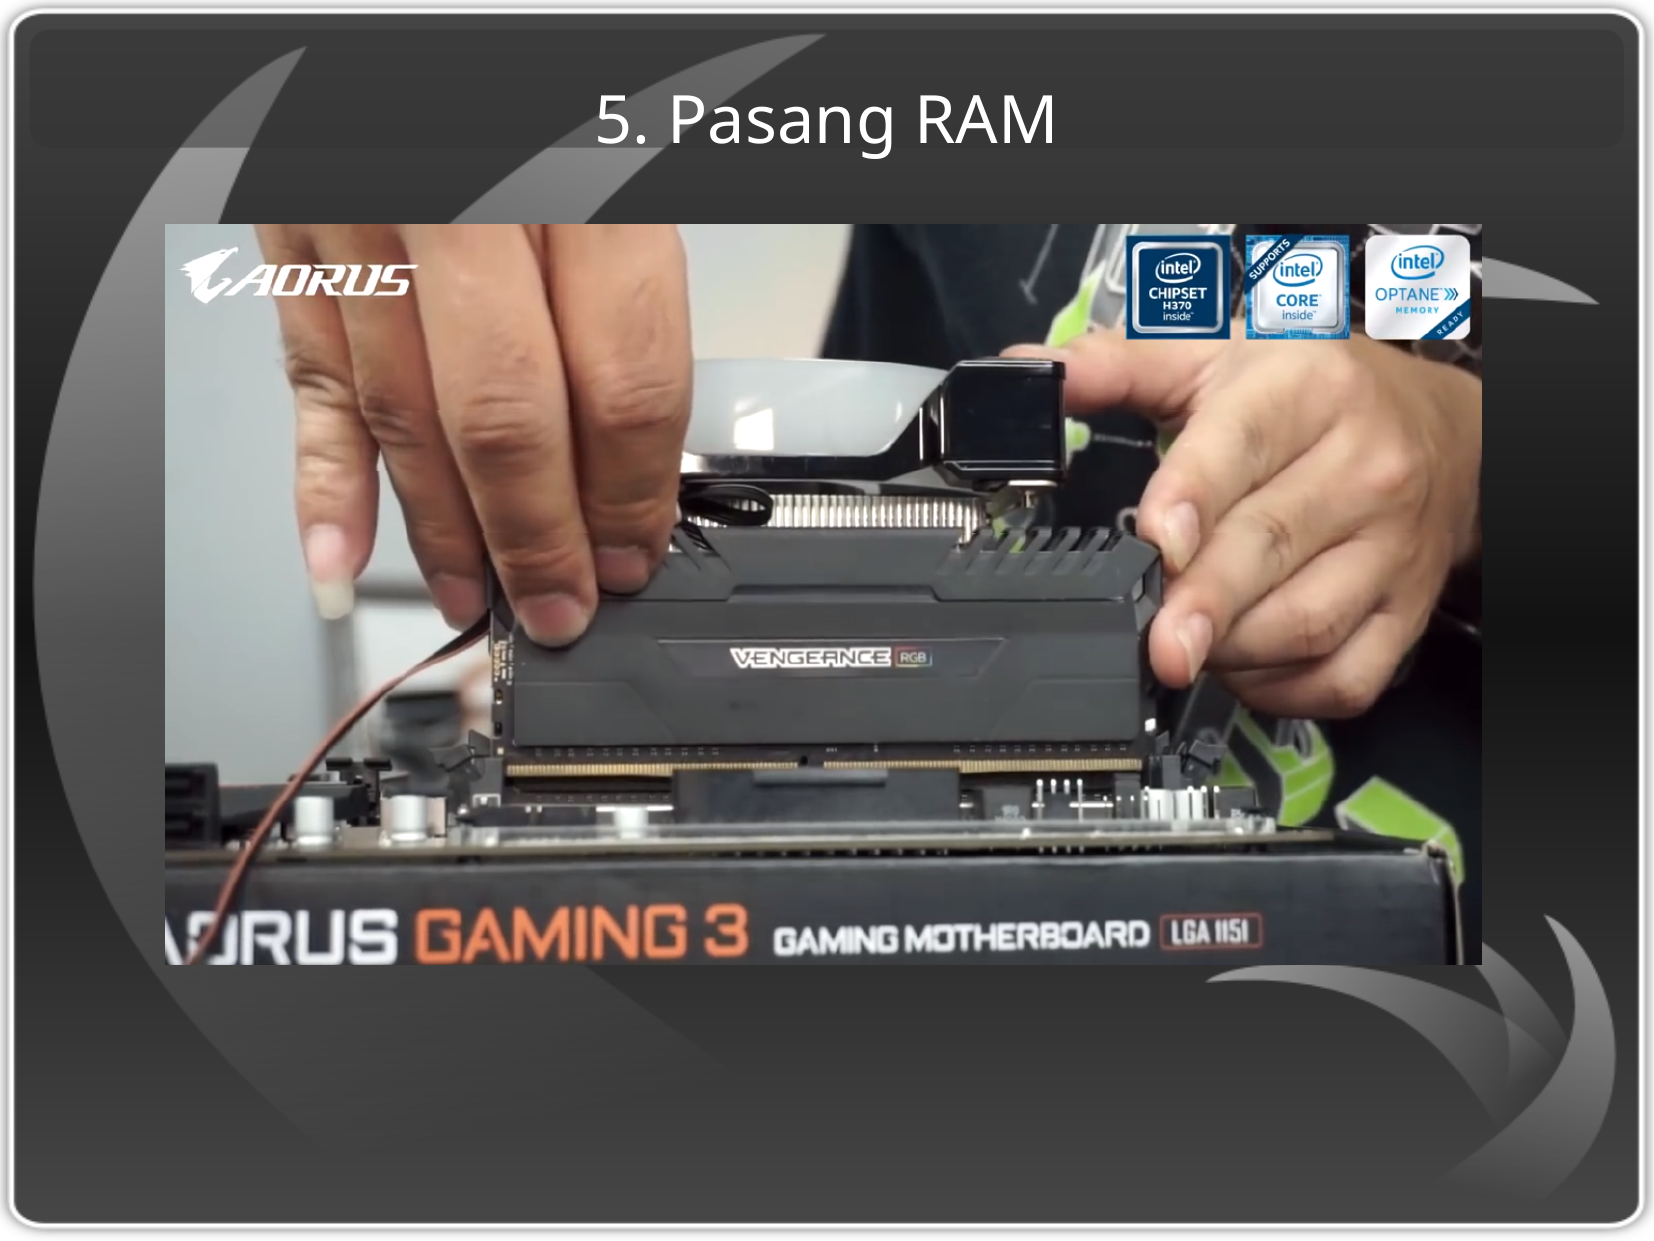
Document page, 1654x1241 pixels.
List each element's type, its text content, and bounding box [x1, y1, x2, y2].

picture [0, 0, 1654, 1241]
text_box 5. Pasang RAM [29, 29, 1625, 207]
